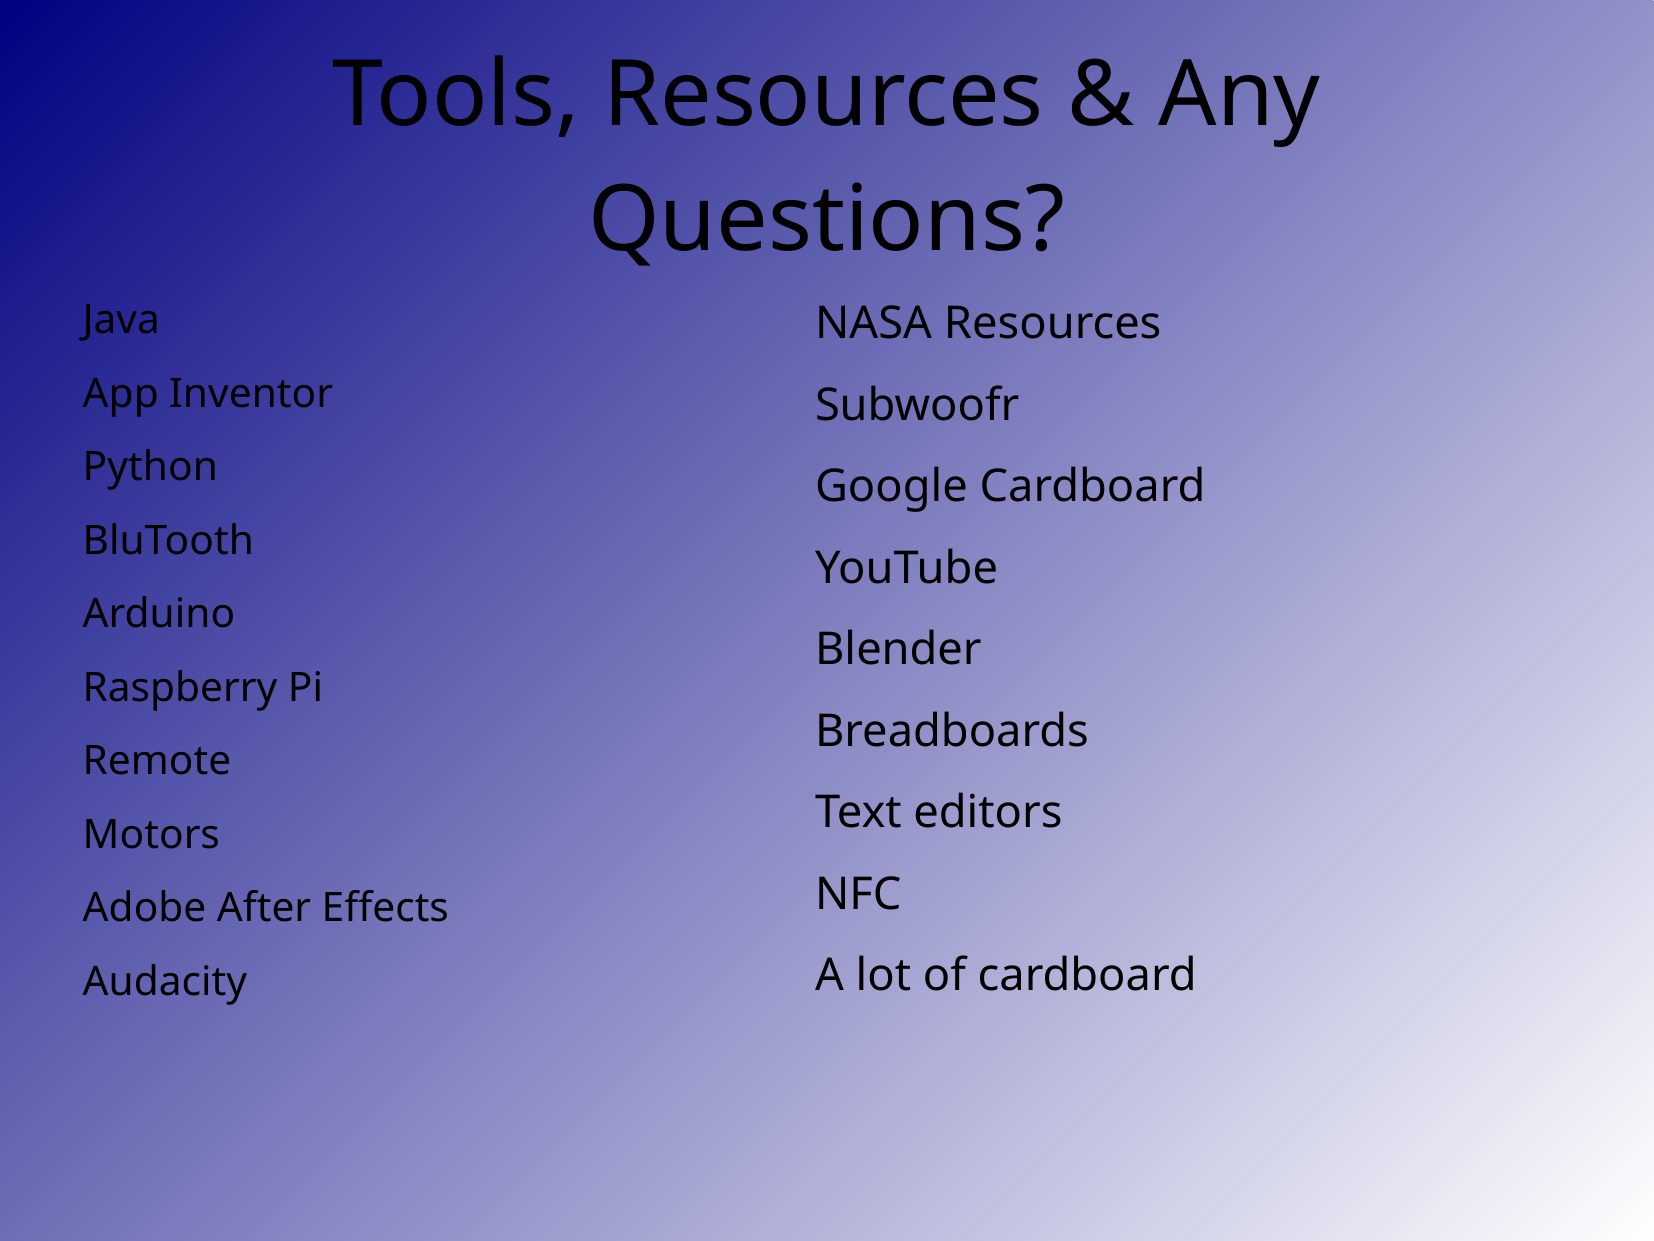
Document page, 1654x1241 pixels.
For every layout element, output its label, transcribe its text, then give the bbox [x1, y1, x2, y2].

list Java App Inventor Python BluTooth Arduino Raspberry Pi Remote Motors Adobe After Effects Audacity [82, 290, 804, 1010]
list NASA Resources Subwoofr Google Cardboard YouTube Blender Breadboards Text editors NFC A lot of cardboard [814, 290, 1536, 1010]
title Tools, Resources & Any Questions? [82, 49, 1571, 257]
